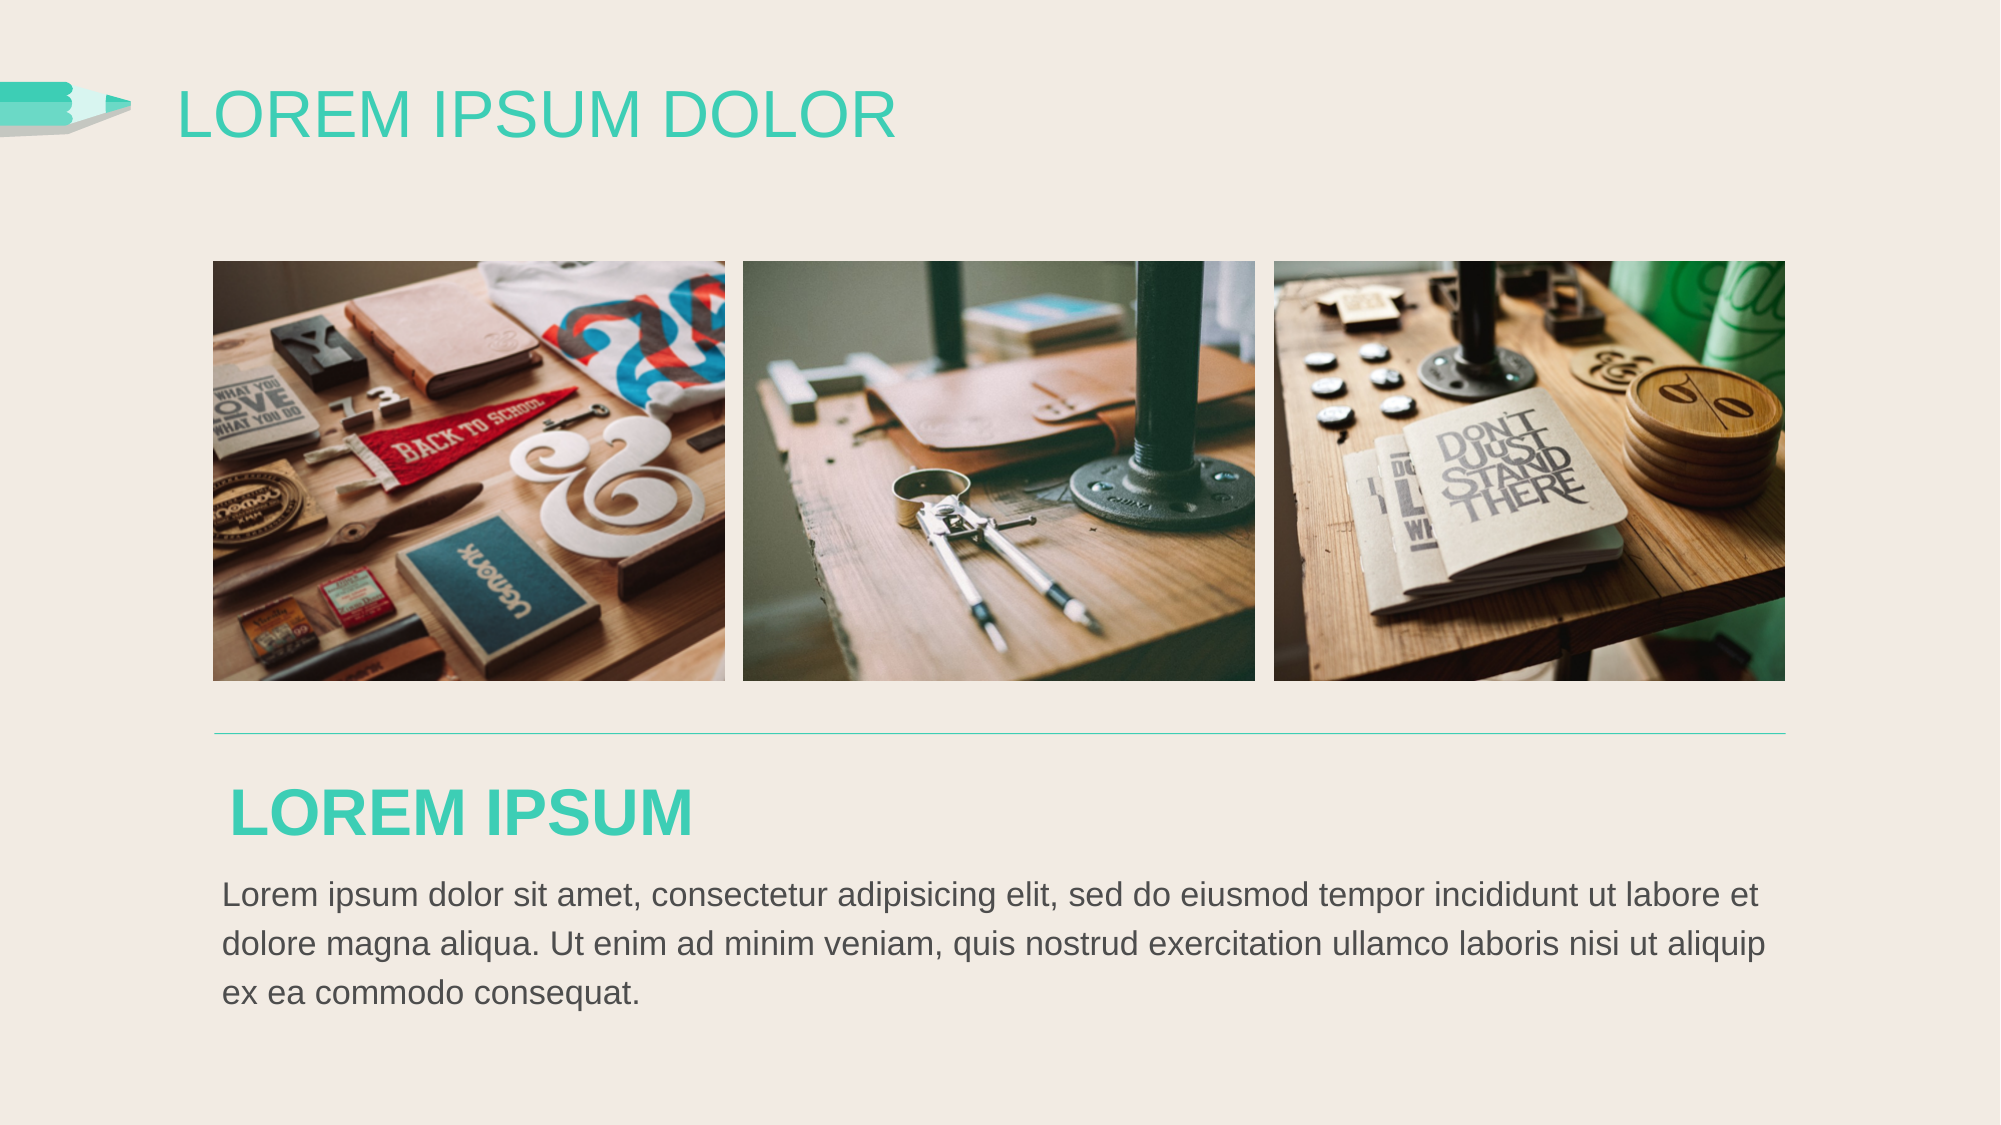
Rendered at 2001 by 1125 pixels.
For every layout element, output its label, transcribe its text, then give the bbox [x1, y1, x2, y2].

picture [0, 0, 2001, 1125]
text_box LOREM IPSUM DOLOR [161, 60, 1802, 160]
text_box LOREM IPSUM [214, 762, 1786, 856]
text_box Lorem ipsum dolor sit amet, consectetur adipisicing elit, sed do eiusmod tempor incididunt ut labore et dolore magna aliqua. Ut enim ad minim veniam, quis nostrud exercitation ullamco laboris nisi ut aliquip ex ea commodo consequat. [214, 856, 1786, 1021]
